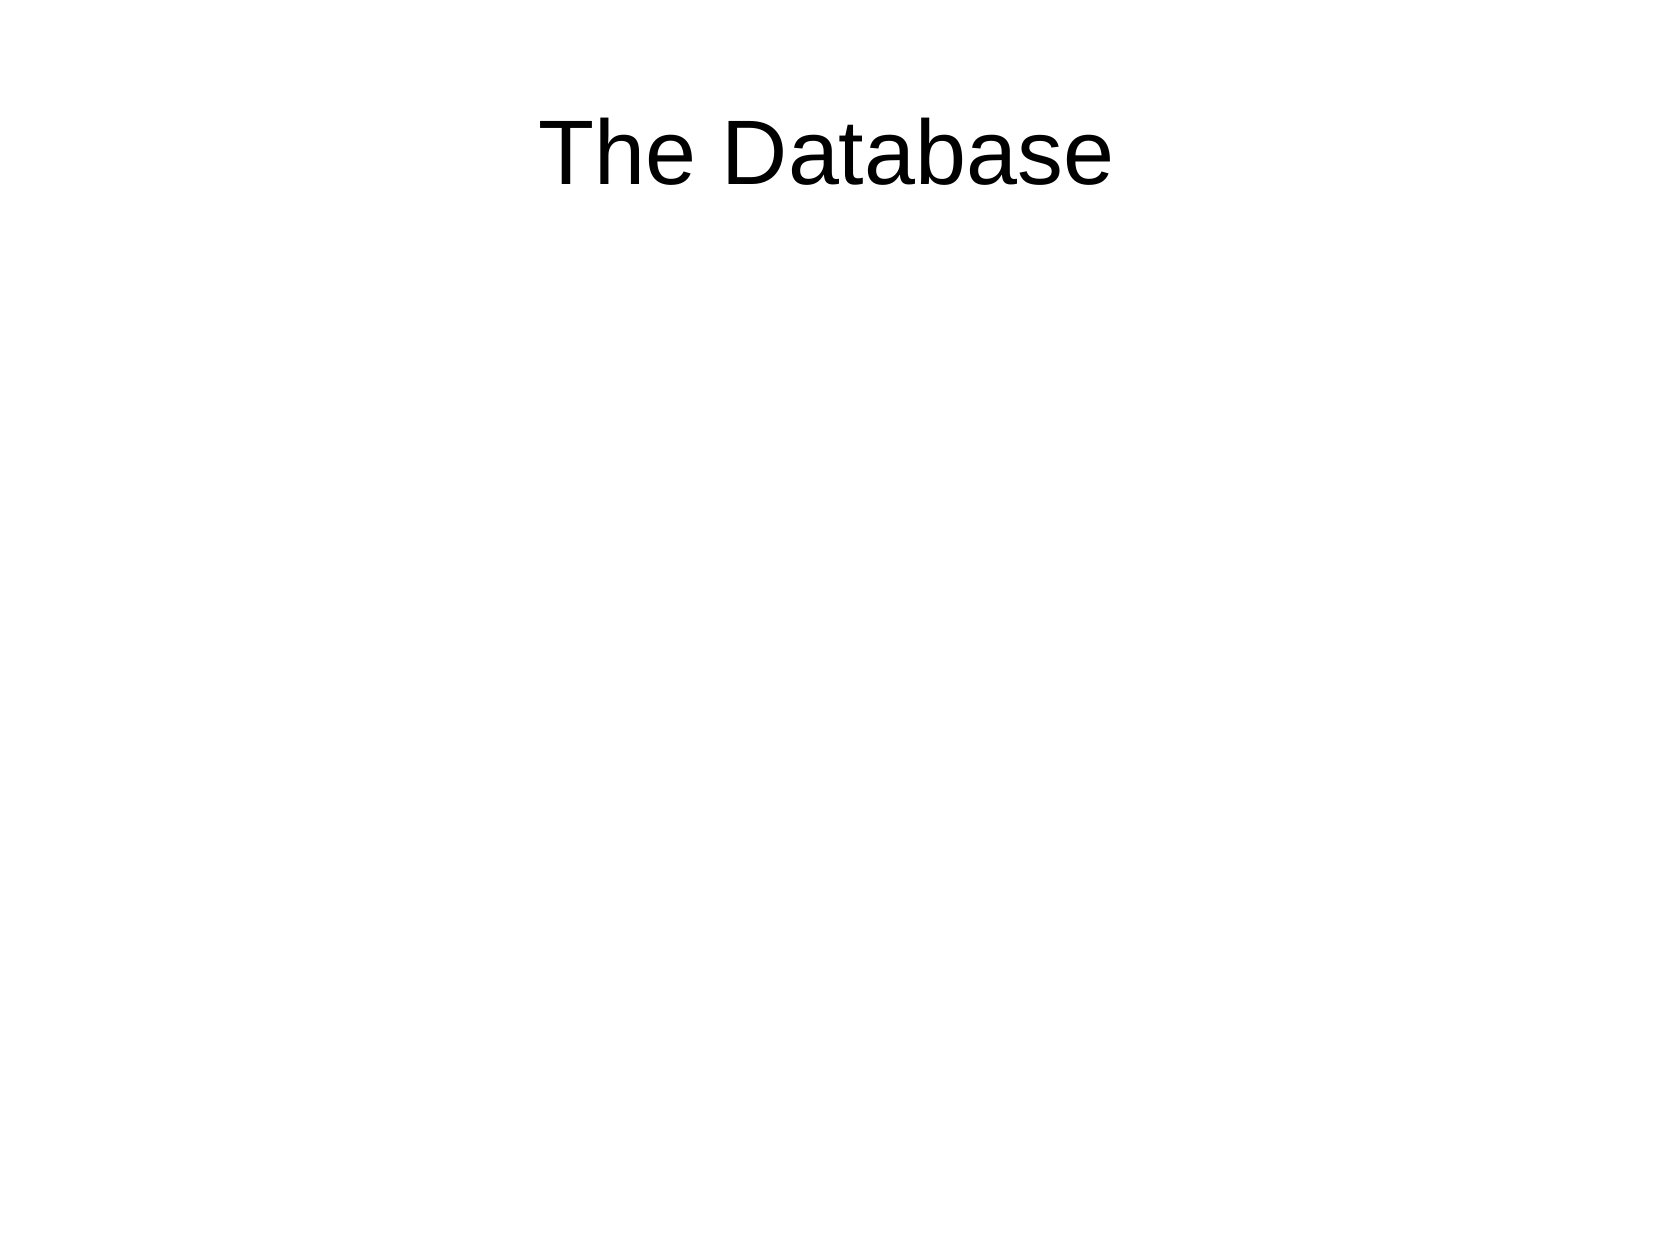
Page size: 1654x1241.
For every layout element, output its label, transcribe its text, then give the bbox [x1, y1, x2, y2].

title The Database [82, 56, 1571, 250]
